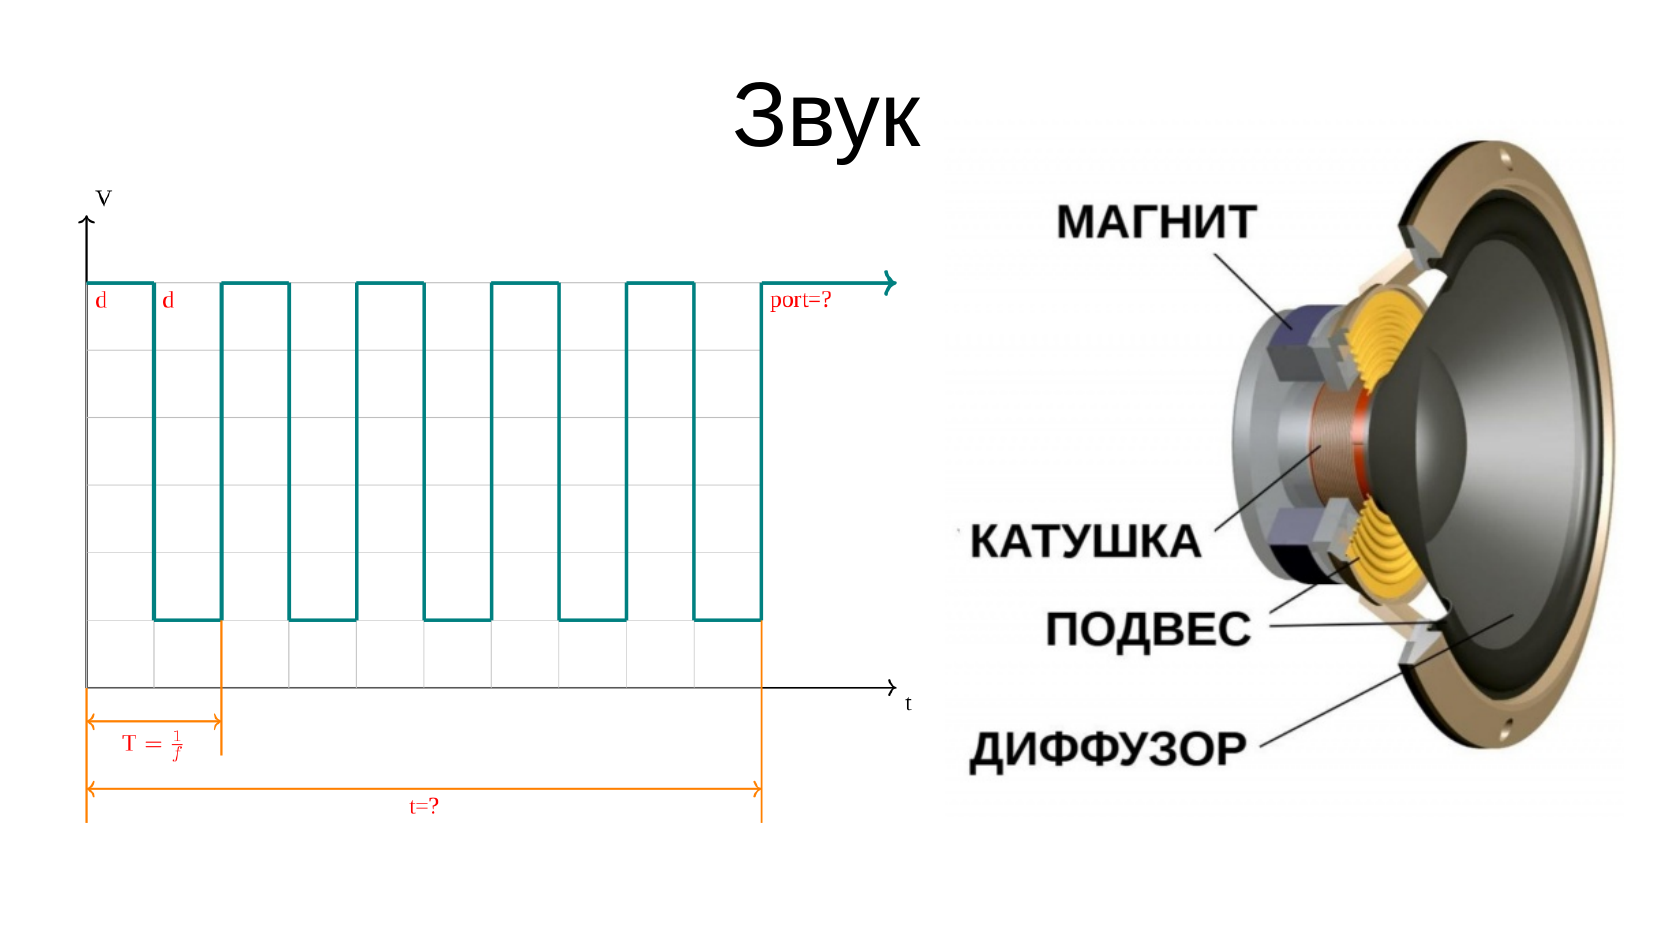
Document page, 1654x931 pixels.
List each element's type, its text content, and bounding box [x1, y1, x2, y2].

picture [42, 118, 1624, 850]
title Звук [82, 37, 1571, 177]
